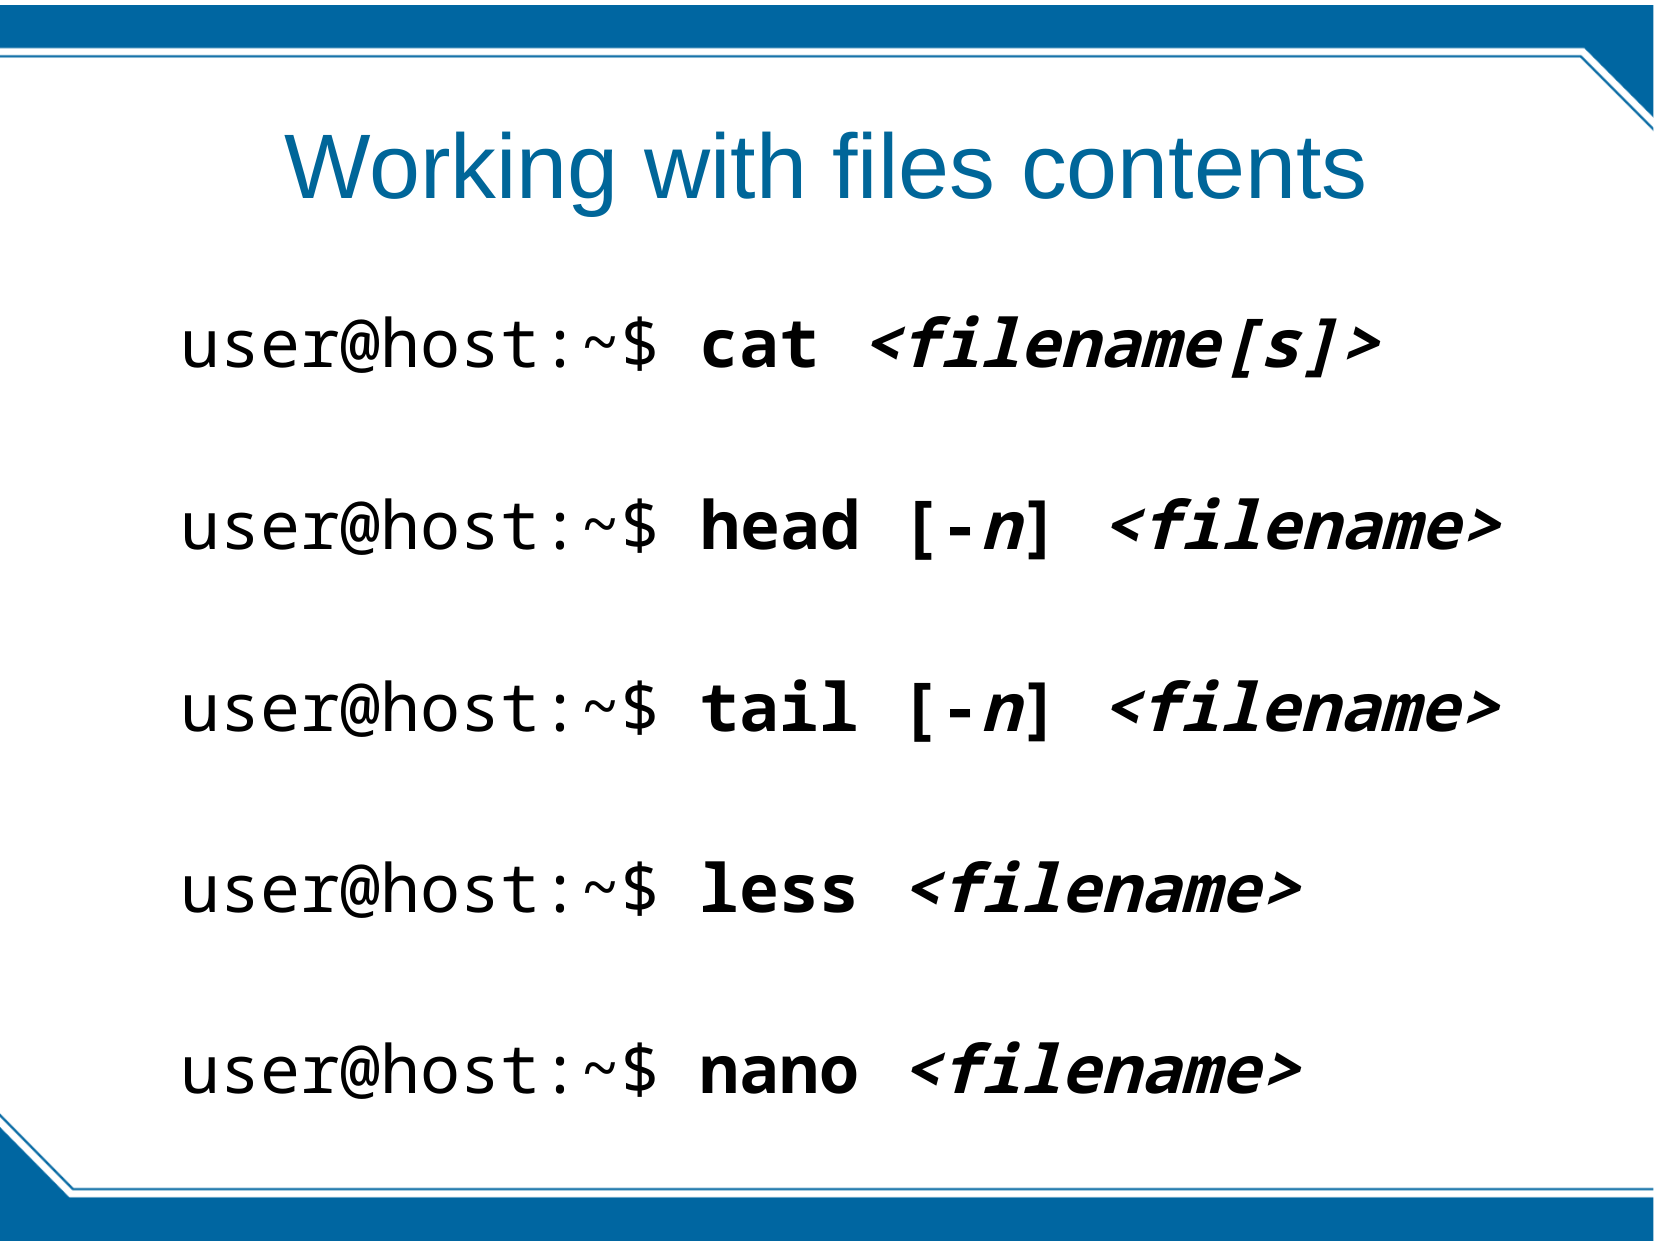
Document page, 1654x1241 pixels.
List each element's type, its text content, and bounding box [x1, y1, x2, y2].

picture [0, 5, 1654, 132]
picture [0, 1113, 1654, 1241]
subtitle user@host:~$ cat <filename[s]> user@host:~$ head [-n] <filename> user@host:~$ tail [-n] <filename> user@host:~$ less <filename> user@host:~$ nano <filename> [180, 296, 1546, 1231]
title Working with files contents [82, 62, 1571, 271]
